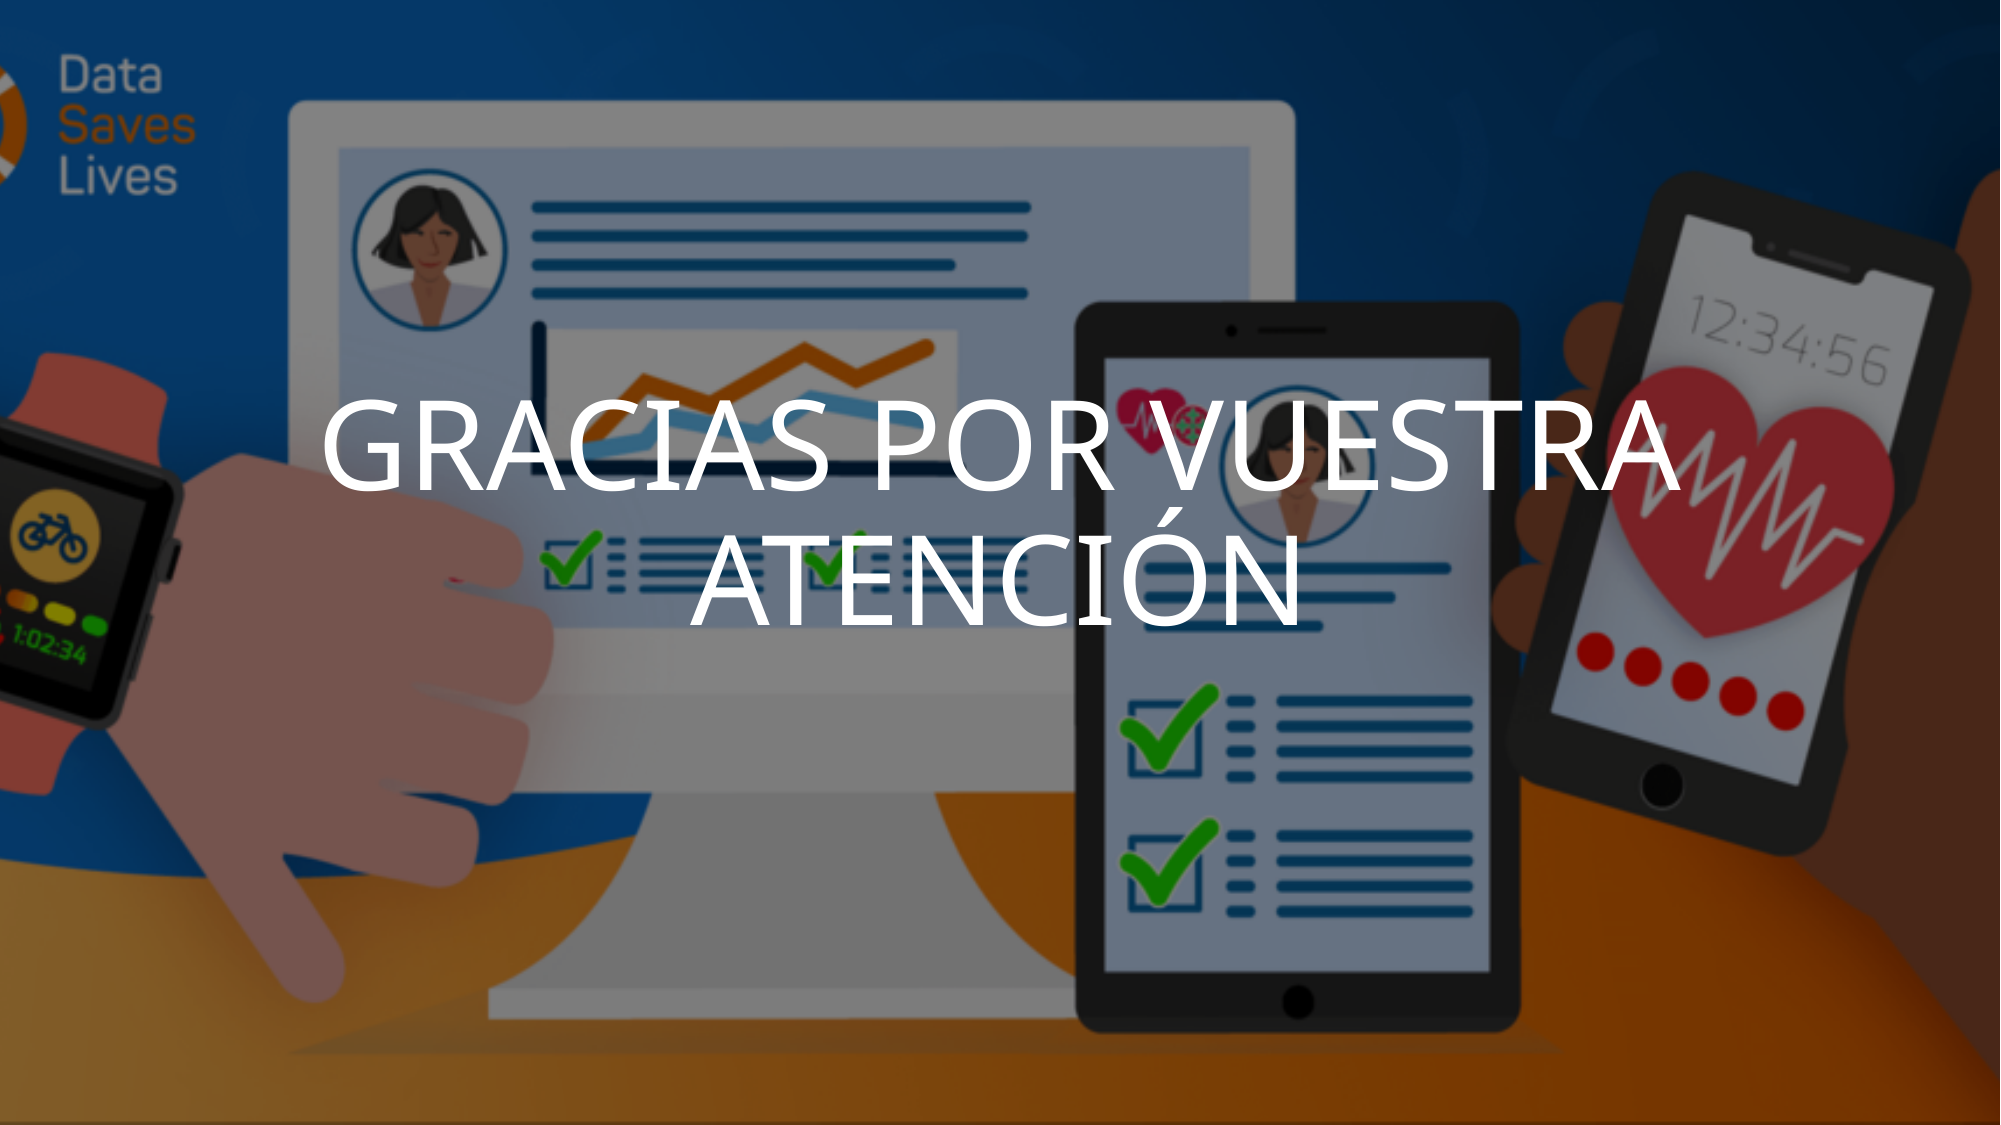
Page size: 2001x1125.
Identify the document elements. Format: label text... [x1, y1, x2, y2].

picture [0, 0, 2000, 1125]
title GRACIAS POR VUESTRA ATENCIÓN [249, 184, 1750, 660]
